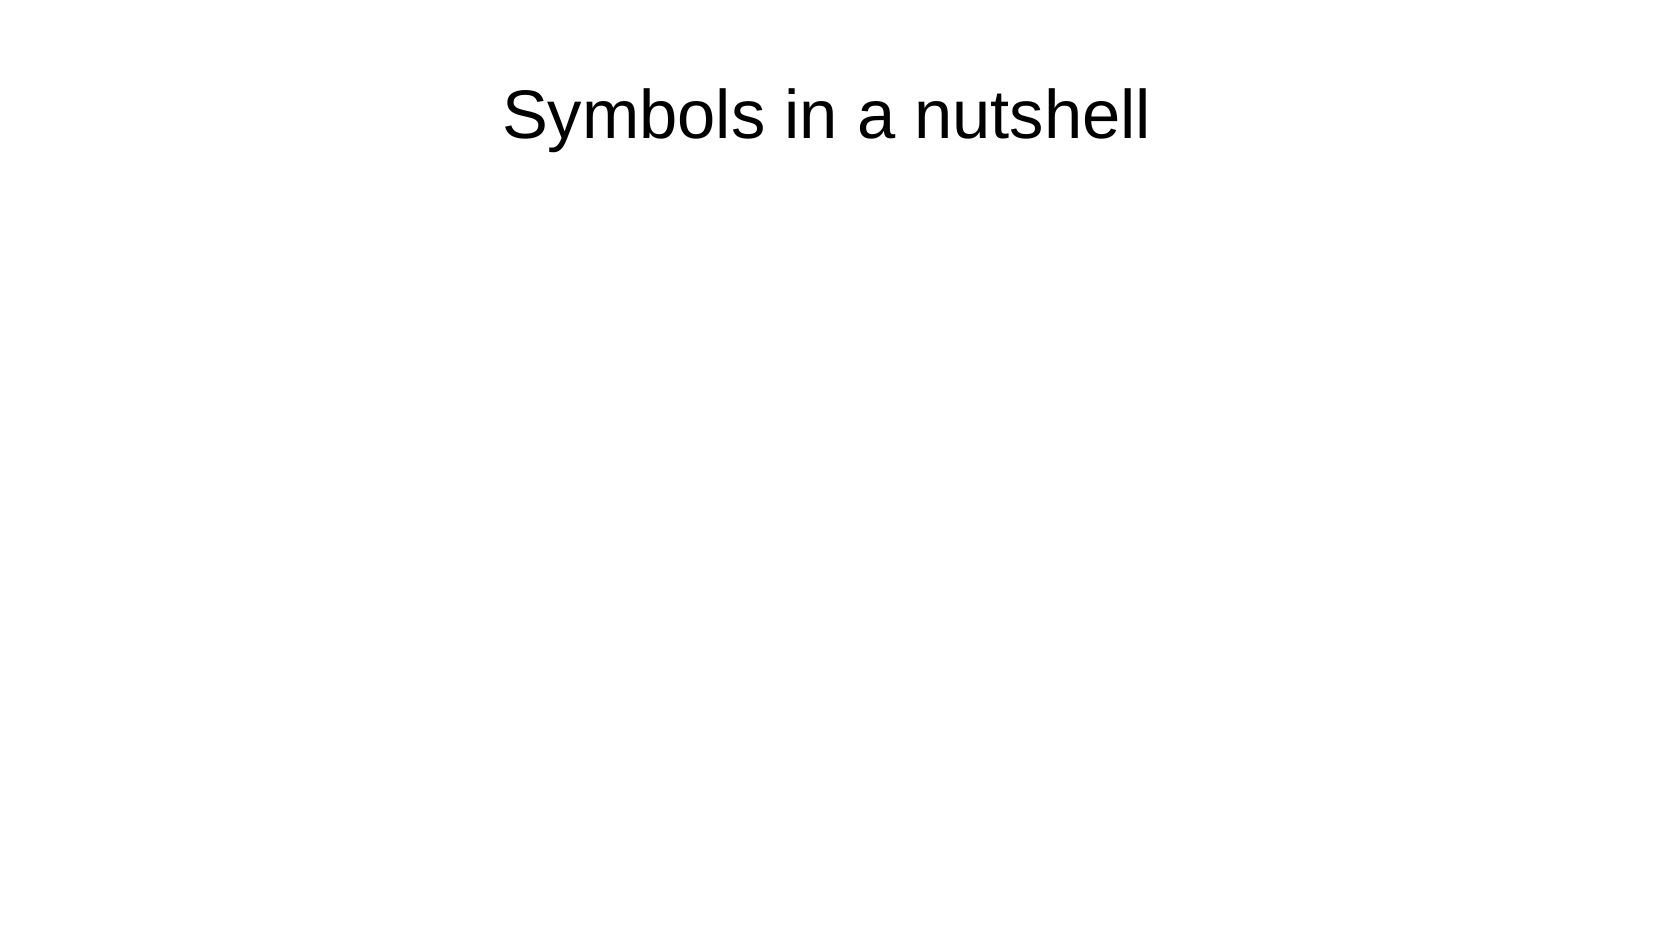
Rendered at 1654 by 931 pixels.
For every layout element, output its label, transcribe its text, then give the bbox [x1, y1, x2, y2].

title Symbols in a nutshell [82, 37, 1571, 193]
